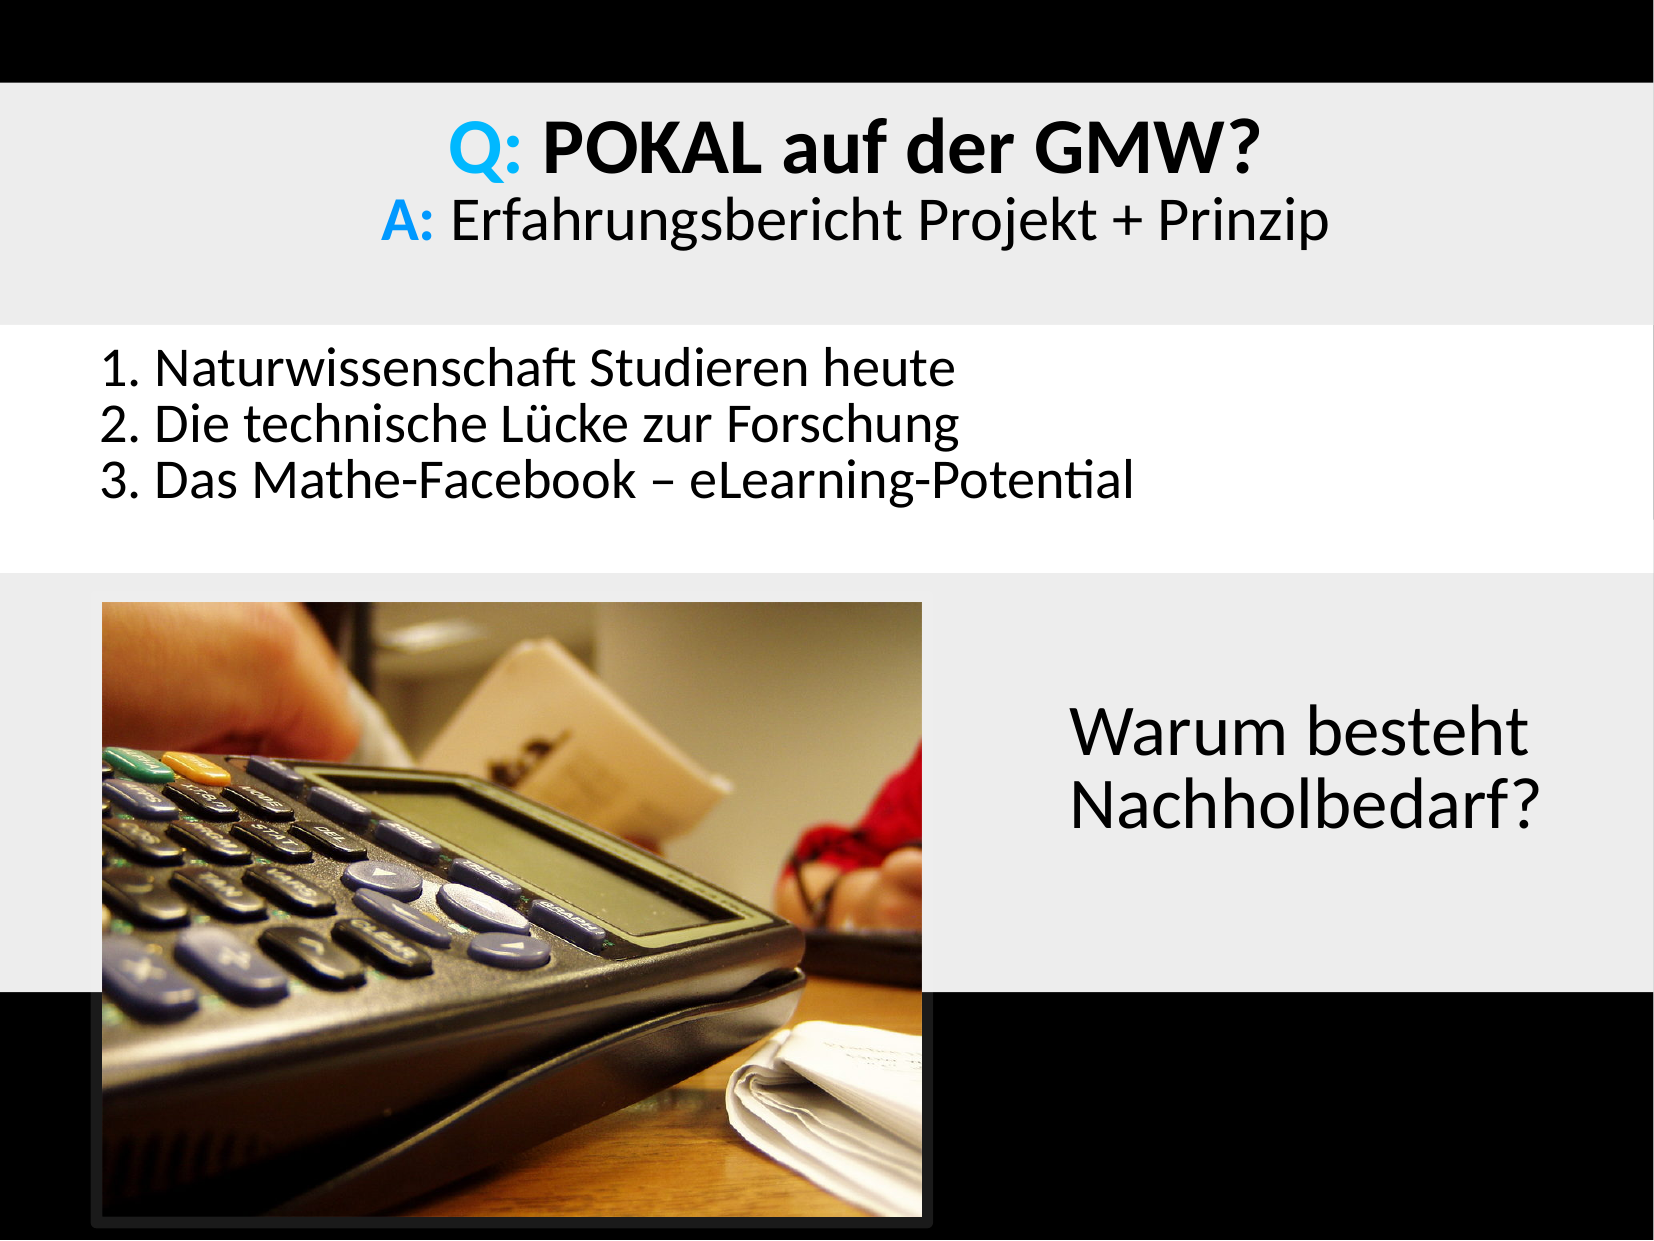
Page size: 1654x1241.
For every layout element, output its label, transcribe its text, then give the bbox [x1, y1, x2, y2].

text_box [0, 82, 1654, 993]
text_box Q: POKAL auf der GMW? A: Erfahrungsbericht Projekt + Prinzip [82, 106, 1630, 324]
text_box 1. Naturwissenschaft Studieren heute 2. Die technische Lücke zur Forschung 3. Das Mathe-Facebook – eLearning-Potential [84, 336, 1152, 616]
text_box Warum besteht Nachholbedarf? [1054, 692, 1560, 886]
picture [102, 616, 922, 1217]
